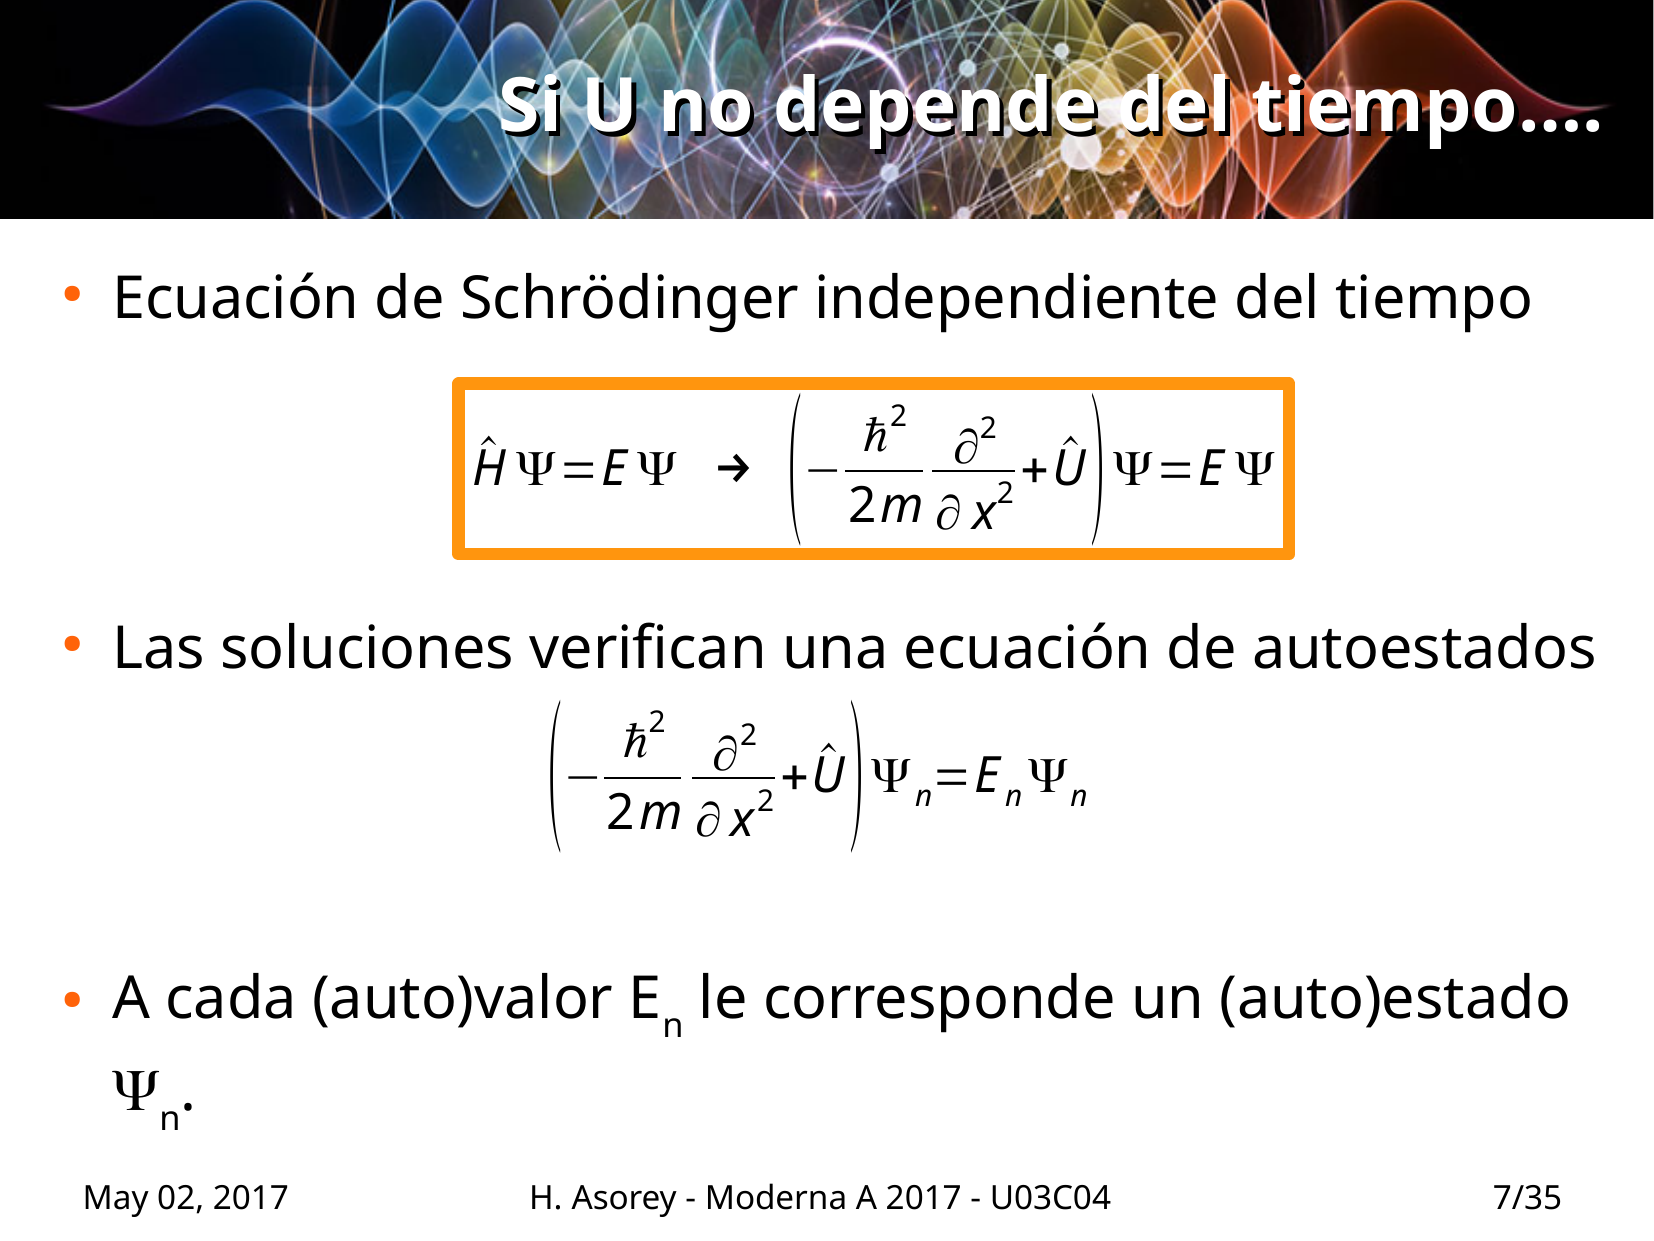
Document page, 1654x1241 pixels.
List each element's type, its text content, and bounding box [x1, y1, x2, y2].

chart [540, 697, 1093, 856]
list Ecuación de Schrödinger independiente del tiempo Las soluciones verifican una ecuación de autoestados A cada (auto)valor En le corresponde un (auto)estado Yn. [45, 255, 1606, 1156]
picture [0, 0, 1654, 219]
title Si U no depende del tiempo…. [45, 15, 1606, 191]
chart [465, 390, 1283, 548]
